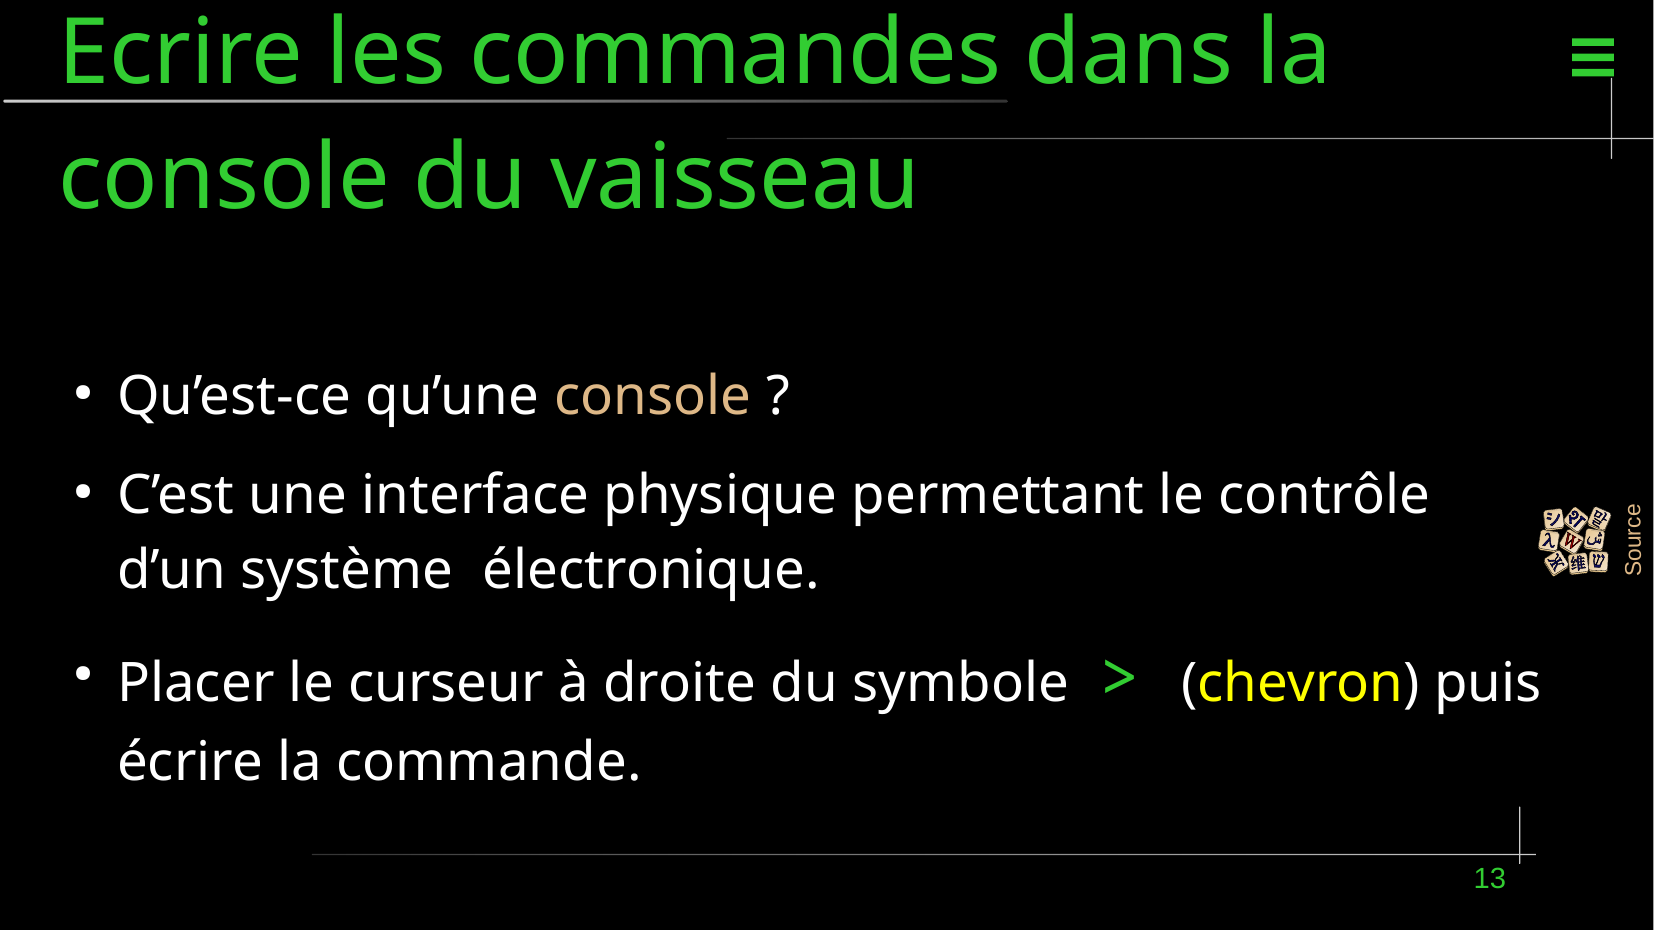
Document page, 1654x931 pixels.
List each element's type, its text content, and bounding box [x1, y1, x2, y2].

picture [1563, 28, 1625, 89]
title Ecrire les commandes dans la console du vaisseau [59, 0, 1625, 237]
text_box Source [1611, 472, 1654, 592]
picture [1535, 501, 1613, 582]
list Qu’est-ce qu’une console ? C’est une interface physique permettant le contrôle d’un système électronique. Placer le curseur à droite du symbole > (chevron) puis écrire la commande. [59, 257, 1548, 798]
